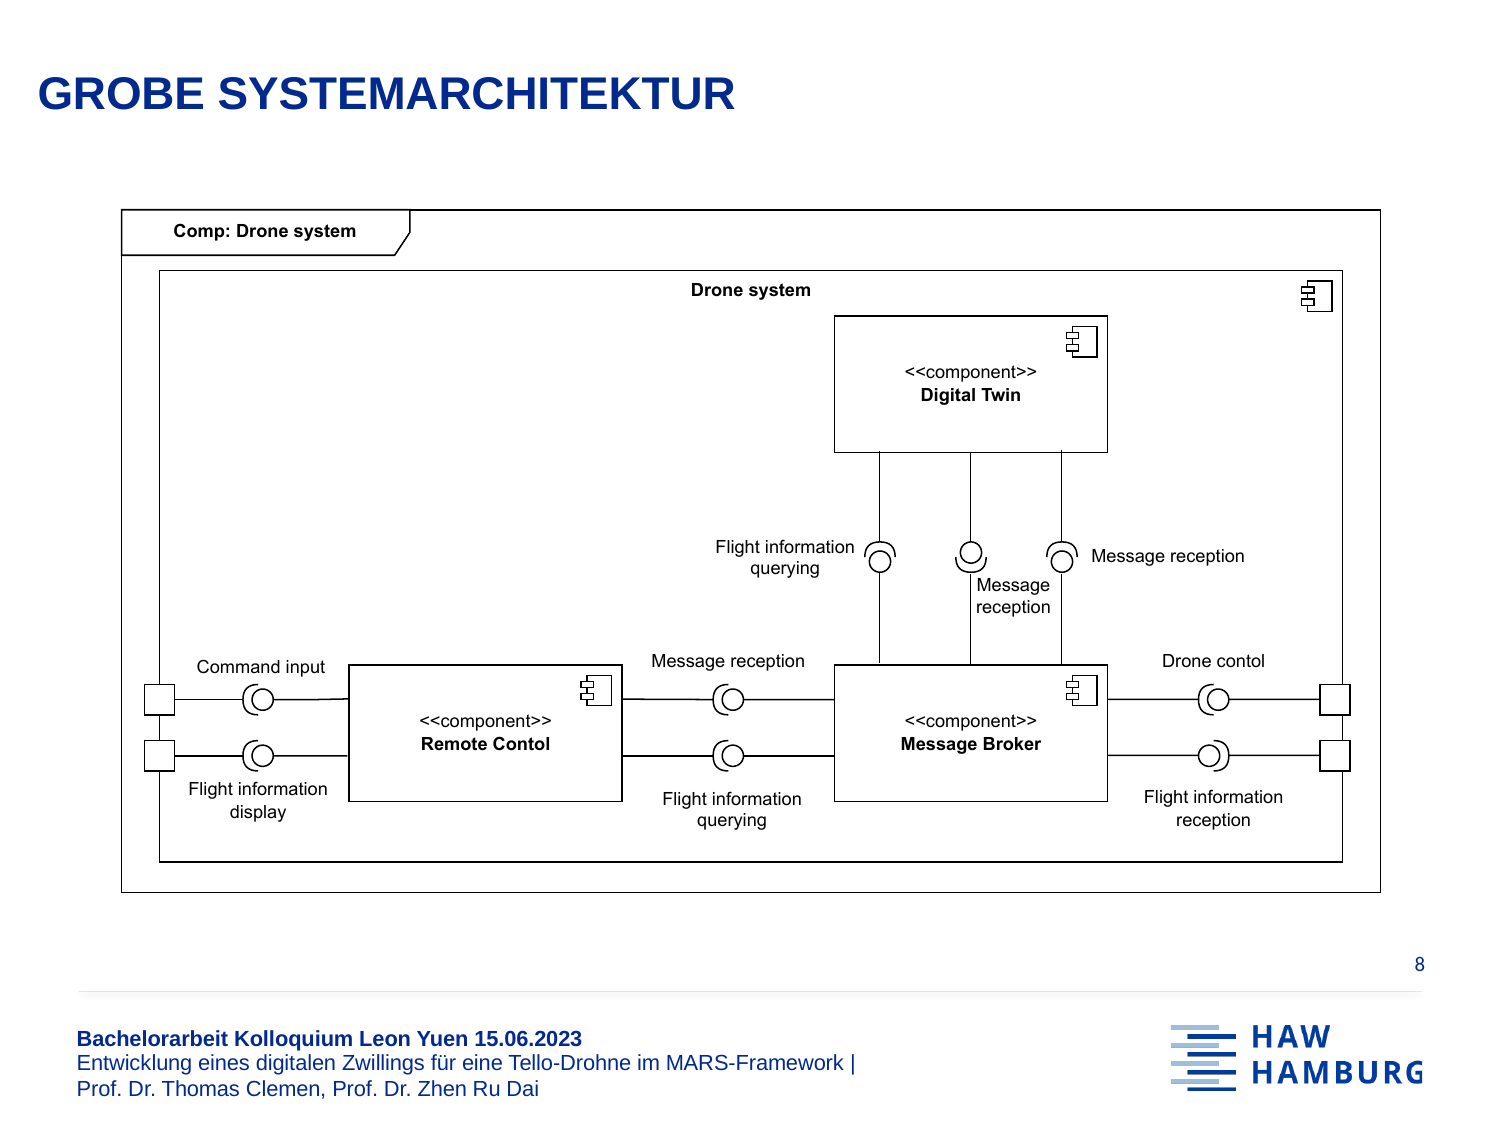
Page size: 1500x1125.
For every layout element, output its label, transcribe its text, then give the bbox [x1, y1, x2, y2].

title GROBE SYSTEMARCHITEKTUR [37, 26, 1388, 162]
picture [119, 207, 1383, 900]
